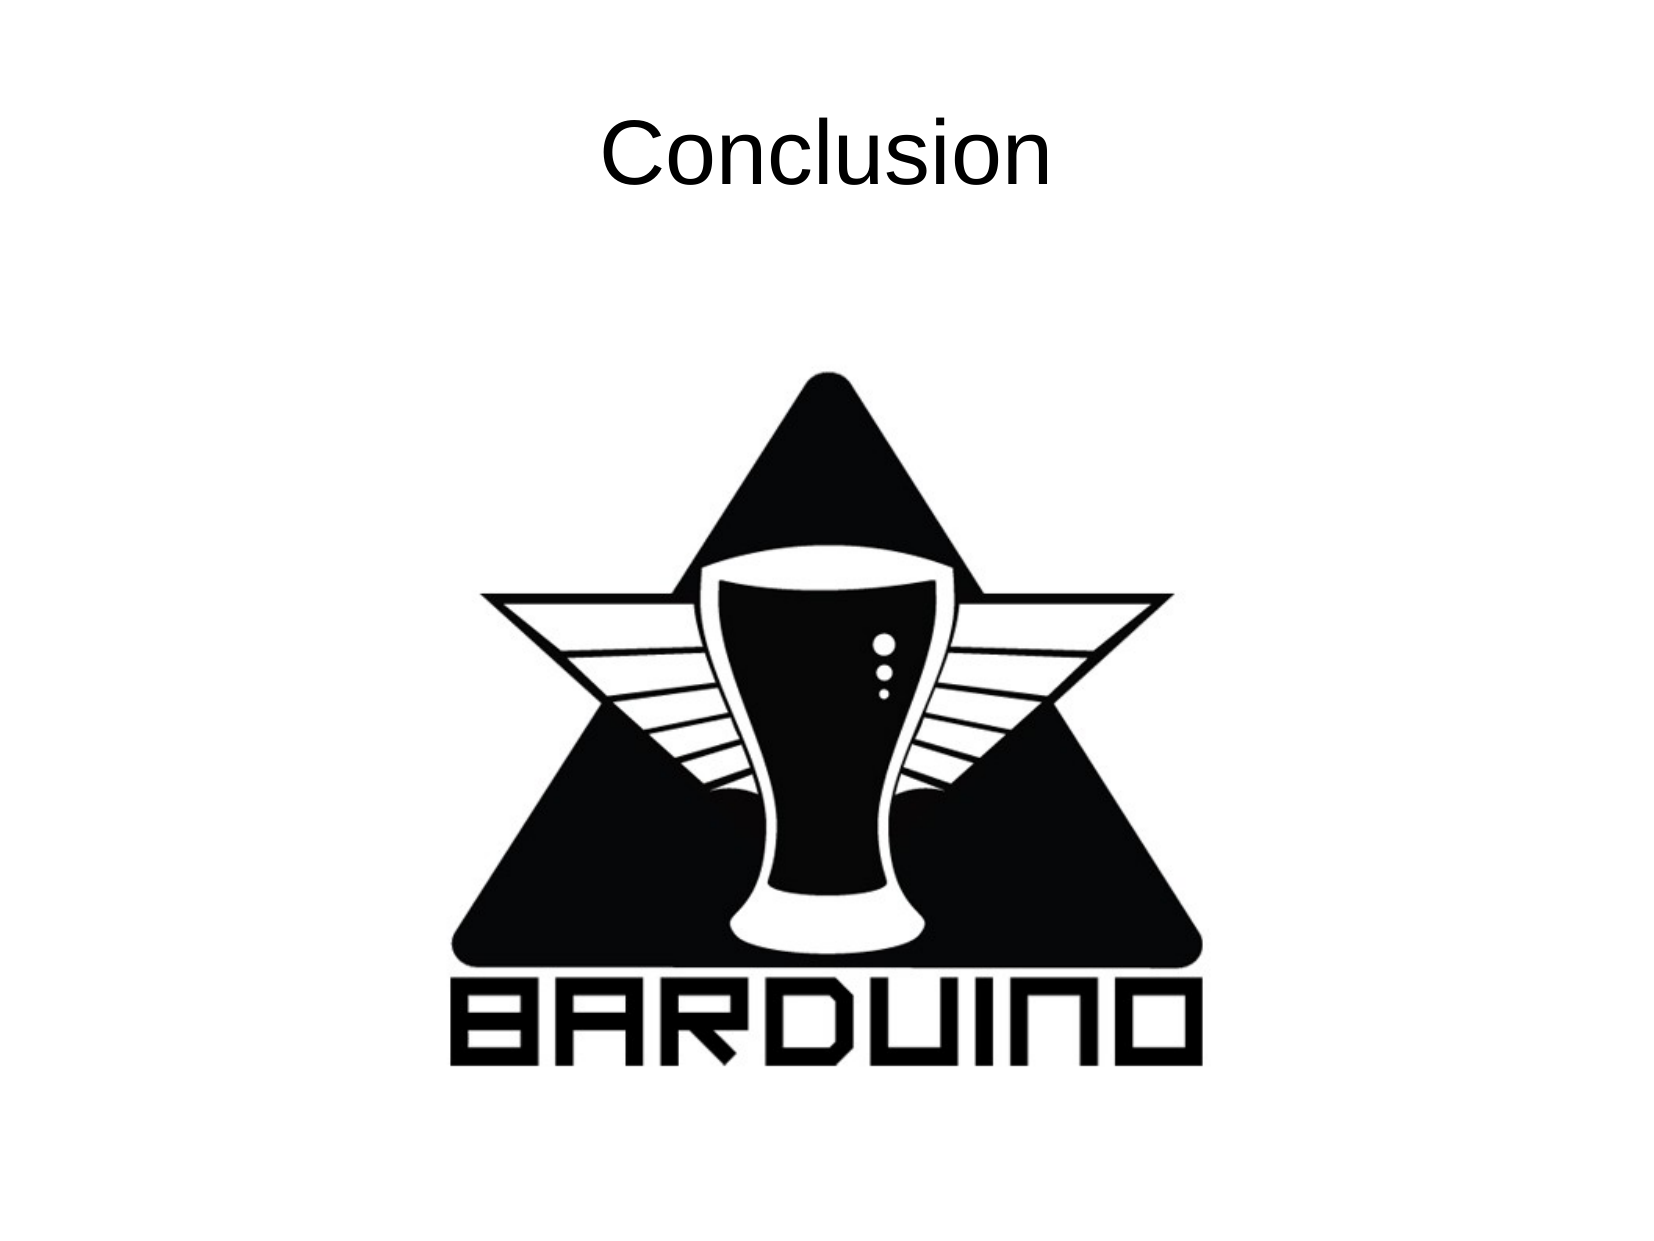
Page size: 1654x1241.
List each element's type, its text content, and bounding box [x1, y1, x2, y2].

title Conclusion [82, 49, 1571, 257]
picture [435, 328, 1217, 1111]
